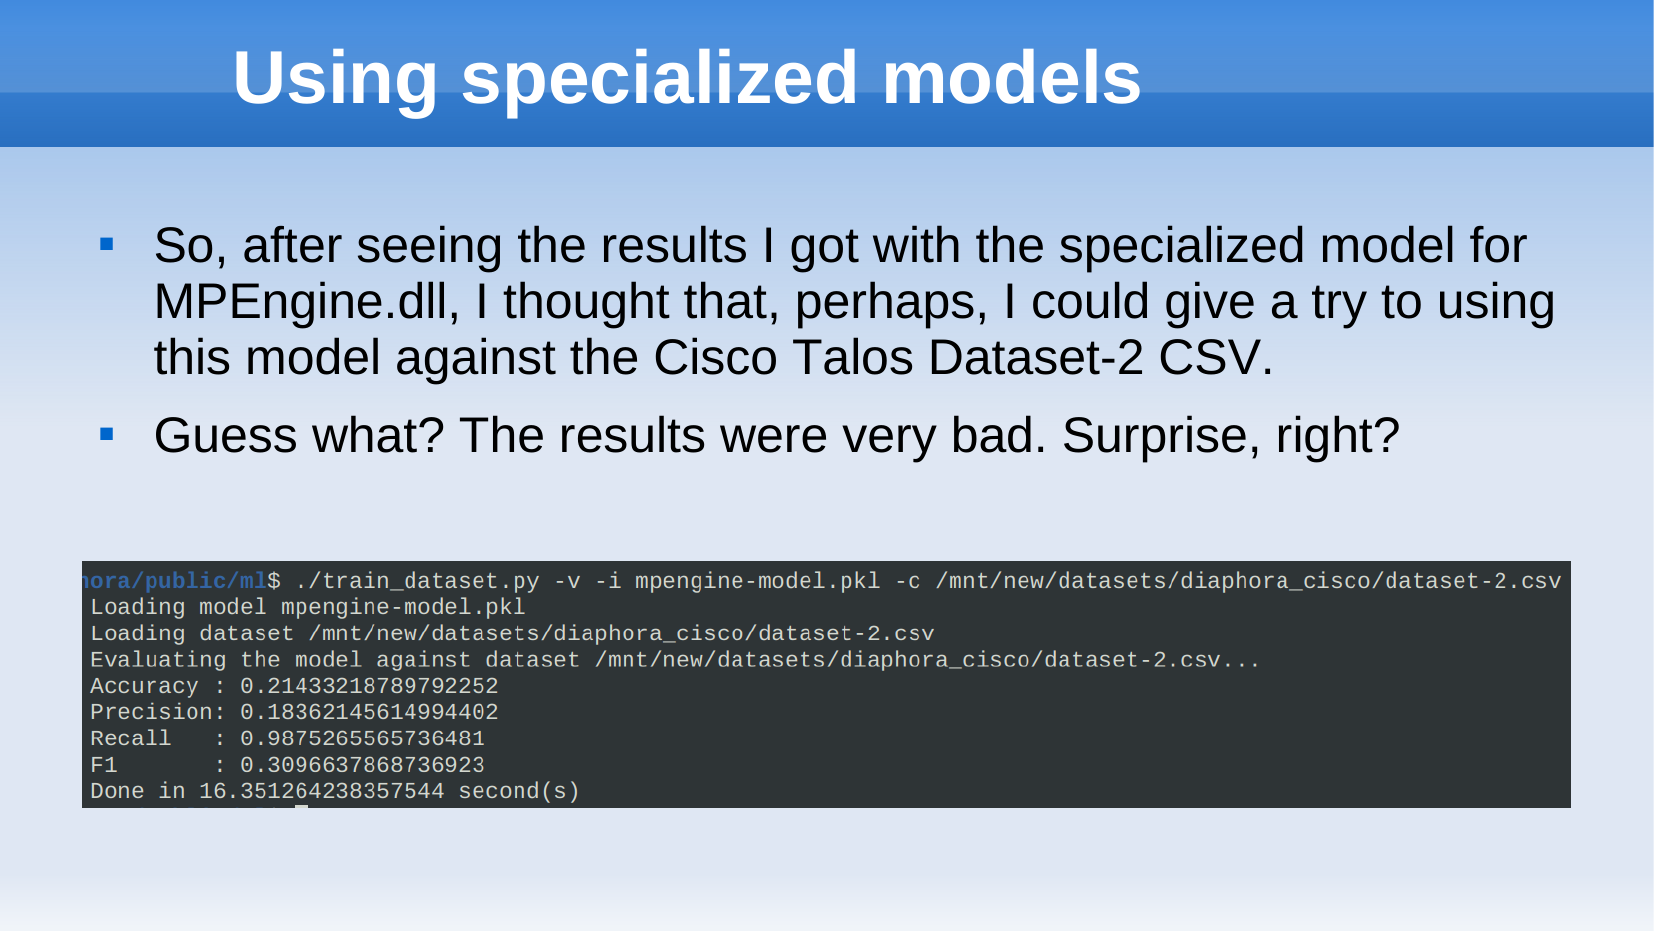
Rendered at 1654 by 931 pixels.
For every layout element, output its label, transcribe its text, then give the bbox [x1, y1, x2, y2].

title Using specialized models [76, 0, 1565, 156]
picture [0, 0, 1654, 931]
list So, after seeing the results I got with the specialized model for MPEngine.dll, I thought that, perhaps, I could give a try to using this model against the Cisco Talos Dataset-2 CSV. Guess what? The results were very bad. Surprise, right? [82, 217, 1571, 511]
